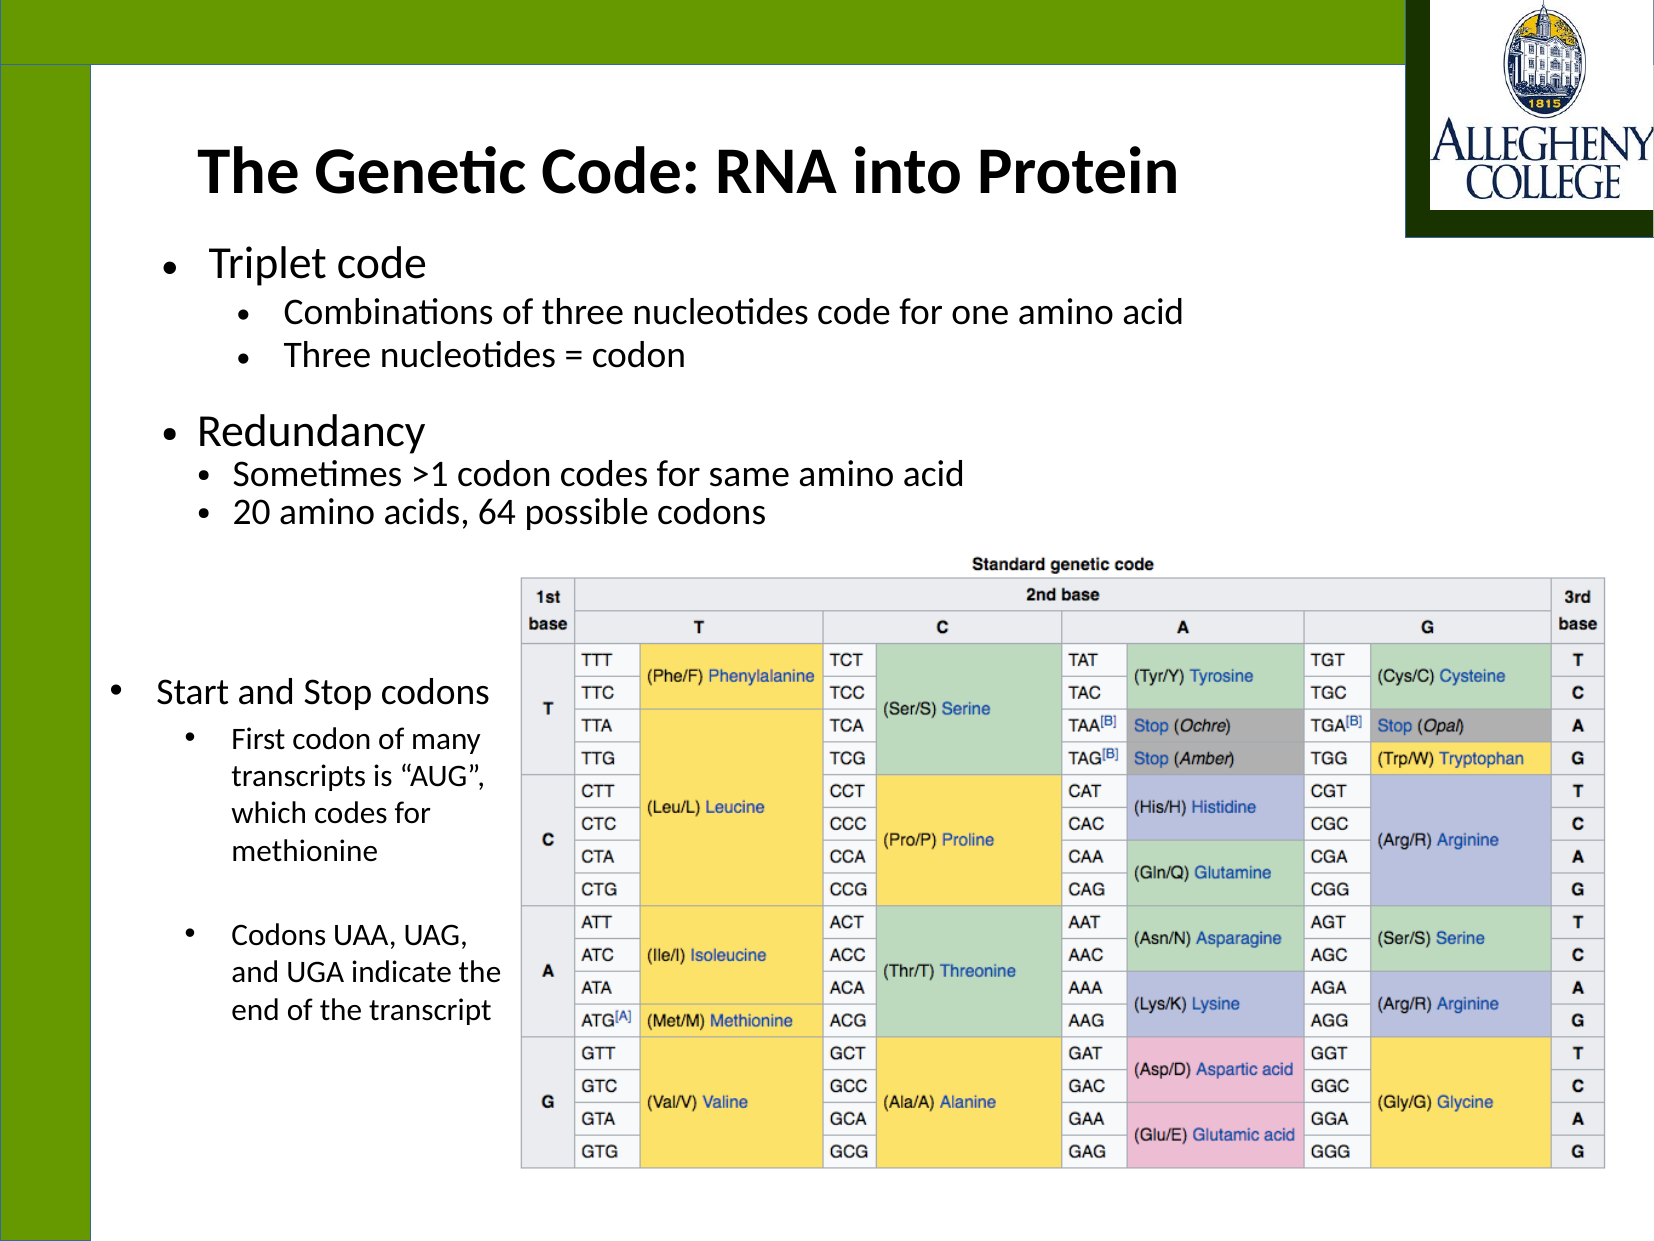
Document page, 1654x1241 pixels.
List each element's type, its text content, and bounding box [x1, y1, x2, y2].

text_box [0, 0, 1654, 1241]
title The Genetic Code: RNA into Protein [147, 65, 1231, 237]
picture [516, 552, 1621, 1182]
list Start and Stop codons First codon of many transcripts is “AUG”, which codes for methionine Codons UAA, UAG, and UGA indicate the end of the transcript [94, 659, 516, 1182]
picture [1430, 0, 1654, 210]
text_box Triplet code Combinations of three nucleotides code for one amino acid Three nucleotides = codon Redundancy Sometimes >1 codon codes for same amino acid 20 amino acids, 64 possible codons [146, 237, 1398, 570]
